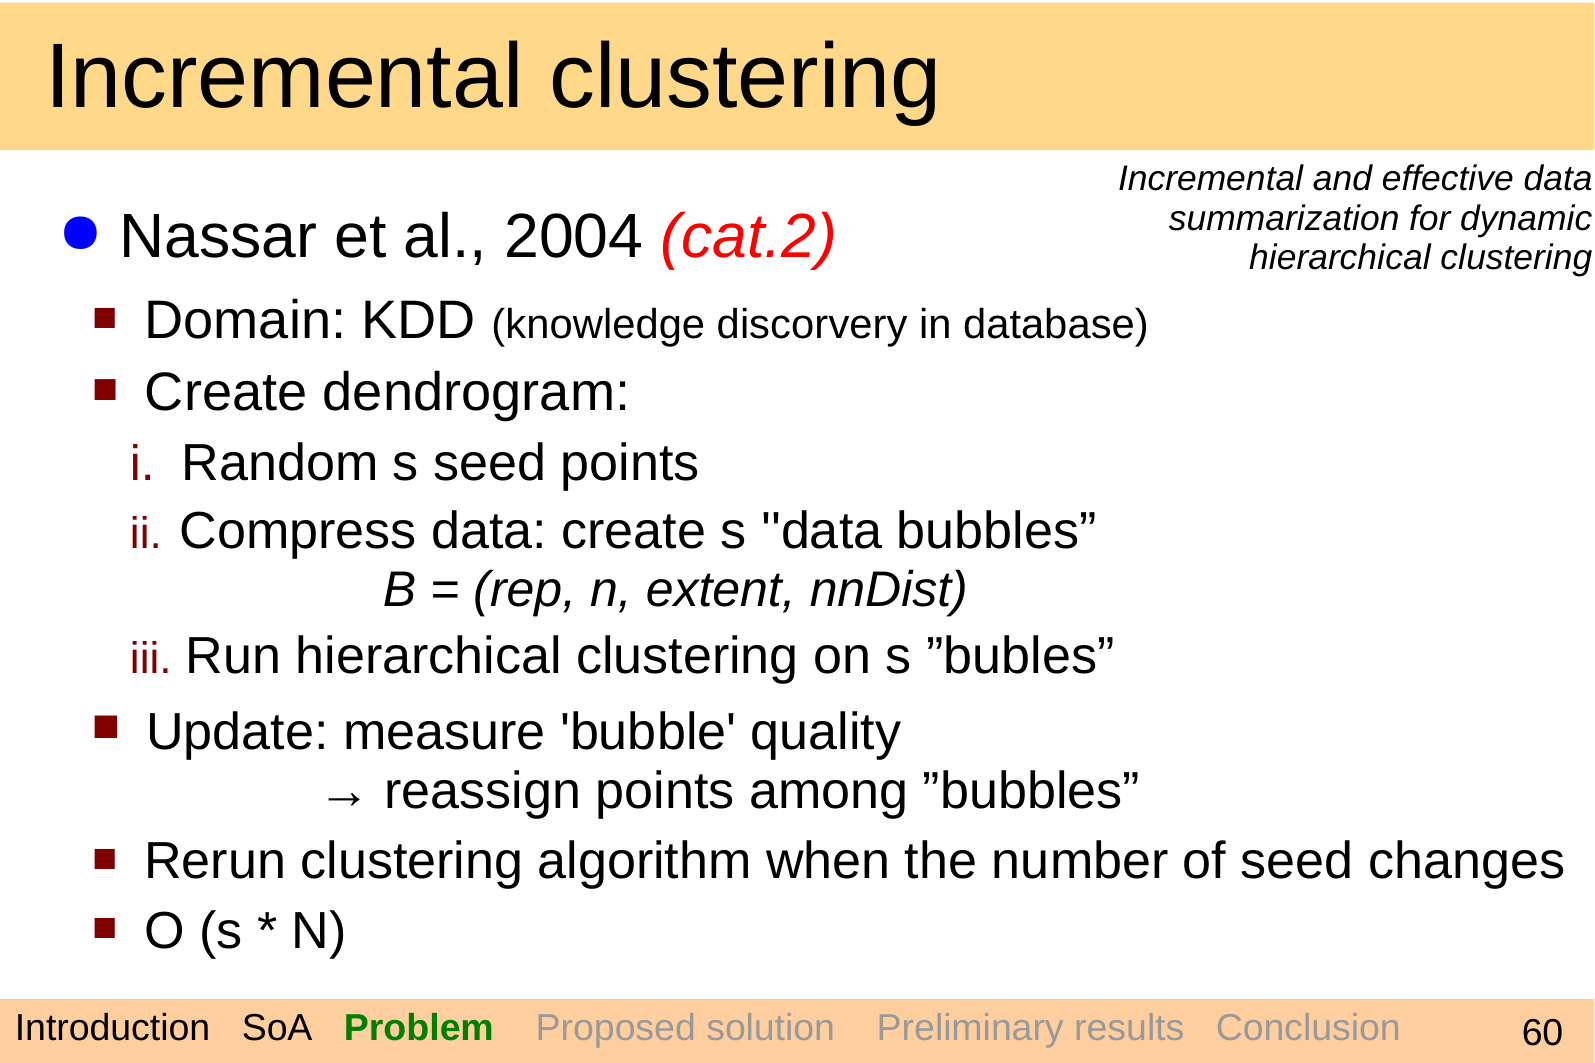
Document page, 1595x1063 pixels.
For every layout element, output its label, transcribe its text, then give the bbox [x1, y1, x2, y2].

text_box Introduction SoA Problem Proposed solution Preliminary results Conclusion [0, 999, 1595, 1063]
title Incremental clustering [0, 2, 1595, 151]
list Nassar et al., 2004 (cat.2) Domain: KDD (knowledge discorvery in database) Create dendrogram: Random s seed points Compress data: create s ''data bubbles” B = (rep, n, extent, nnDist) Run hierarchical clustering on s ”bubles” Update: measure 'bubble' quality → reassign points among ”bubbles” Rerun clustering algorithm when the number of seed changes O (s * N) [59, 201, 1595, 960]
list Incremental and effective data summarization for dynamic hierarchical clustering [1079, 158, 1593, 278]
text_box <number> [1377, 1003, 1579, 1063]
